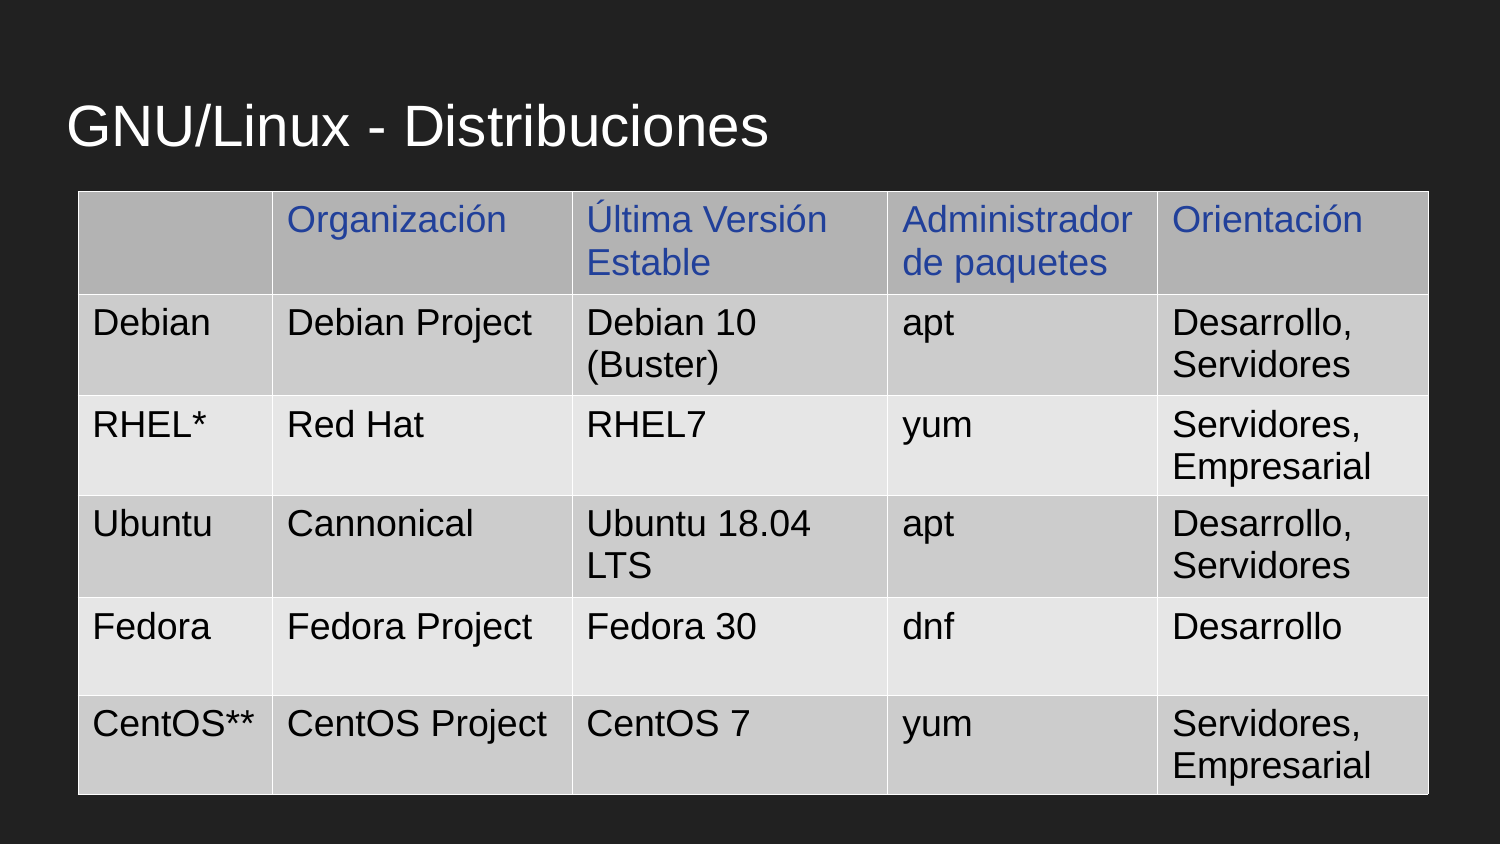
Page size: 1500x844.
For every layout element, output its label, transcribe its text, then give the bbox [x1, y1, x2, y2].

table_cell Servidores, Empresarial [1158, 696, 1428, 794]
table_cell Desarrollo, Servidores [1158, 295, 1428, 395]
table_cell CentOS 7 [573, 696, 887, 794]
table_cell Servidores, Empresarial [1158, 396, 1428, 495]
table_cell Fedora [79, 598, 272, 695]
table_cell Desarrollo [1158, 598, 1428, 695]
table_cell Fedora Project [273, 598, 572, 695]
table_cell yum [888, 396, 1157, 495]
table_header Última Versión Estable [573, 192, 887, 294]
table_cell Cannonical [273, 496, 572, 597]
table_header Administrador de paquetes [888, 192, 1157, 294]
table_cell Fedora 30 [573, 598, 887, 695]
table_cell RHEL7 [573, 396, 887, 495]
table_header Organización [273, 192, 572, 294]
table_cell CentOS** [79, 696, 272, 794]
table_cell apt [888, 295, 1157, 395]
table_cell Debian 10 (Buster) [573, 295, 887, 395]
table_cell Red Hat [273, 396, 572, 495]
table_cell yum [888, 696, 1157, 794]
table_cell Debian [79, 295, 272, 395]
table_cell Desarrollo, Servidores [1158, 496, 1428, 597]
title GNU/Linux - Distribuciones [51, 72, 1449, 167]
table_header [79, 192, 272, 294]
table_cell Ubuntu 18.04 LTS [573, 496, 887, 597]
table_cell apt [888, 496, 1157, 597]
table_cell RHEL* [79, 396, 272, 495]
table_header Orientación [1158, 192, 1428, 294]
table_cell dnf [888, 598, 1157, 695]
table_cell Debian Project [273, 295, 572, 395]
table_cell CentOS Project [273, 696, 572, 794]
table_cell Ubuntu [79, 496, 272, 597]
